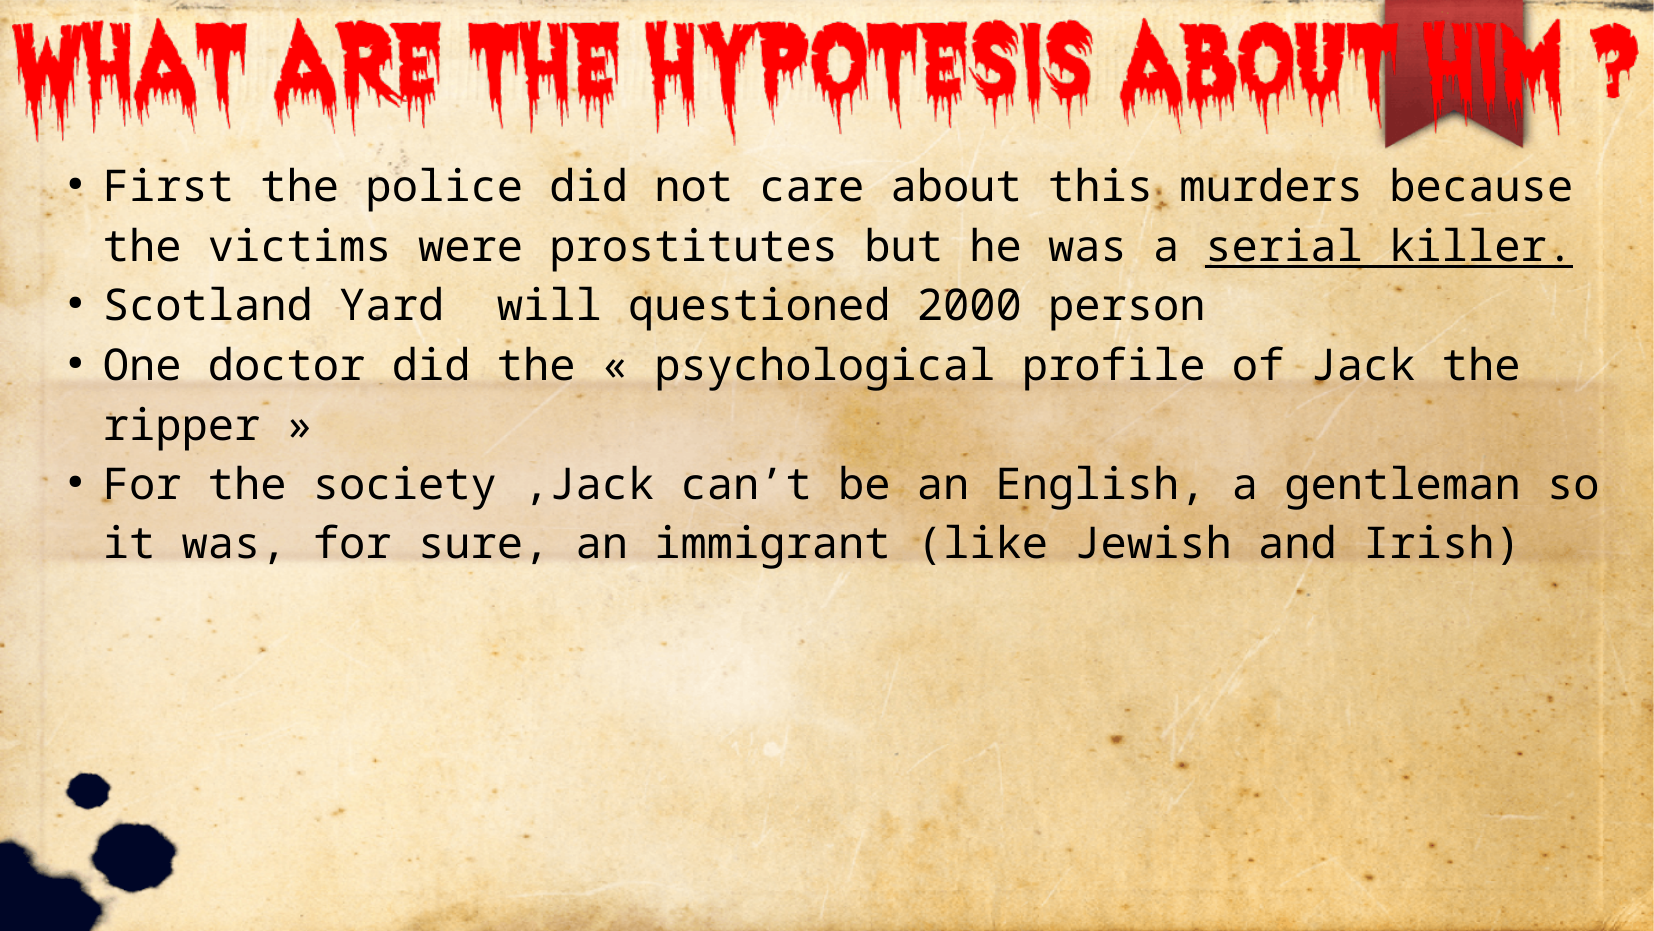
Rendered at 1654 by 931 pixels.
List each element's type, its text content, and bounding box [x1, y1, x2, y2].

picture [0, 0, 1654, 931]
text_box First the police did not care about this murders because the victims were prostitutes but he was a serial killer. Scotland Yard will questioned 2000 person One doctor did the « psychological profile of Jack the ripper » For the society ,Jack can’t be an English, a gentleman so it was, for sure, an immigrant (like Jewish and Irish) [52, 147, 1633, 513]
